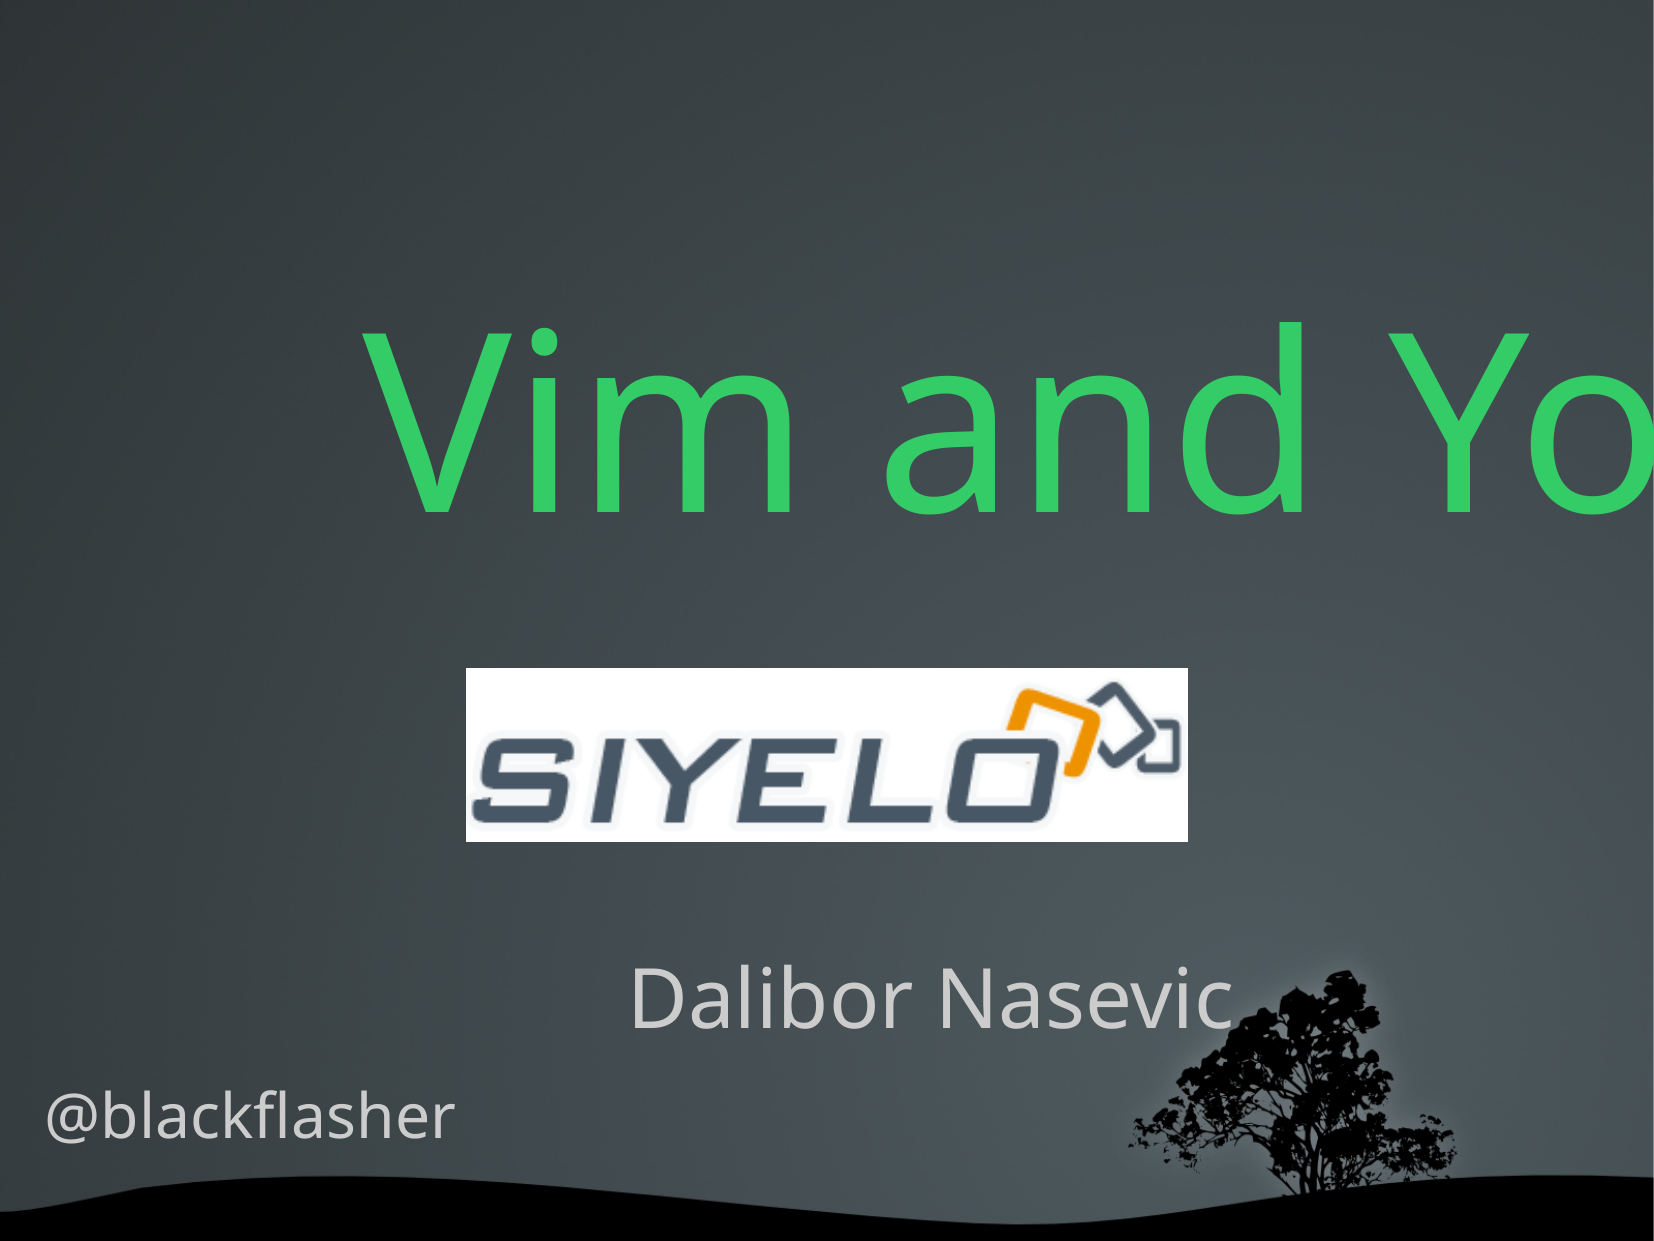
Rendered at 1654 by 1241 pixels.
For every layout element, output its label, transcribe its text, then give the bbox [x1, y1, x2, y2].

text_box @blackflasher [30, 1064, 349, 1152]
text_box Vim and You [347, 237, 1307, 542]
text_box Dalibor Nasevic [612, 931, 1041, 1044]
picture [0, 0, 1654, 1241]
picture [1554, 394, 1632, 496]
